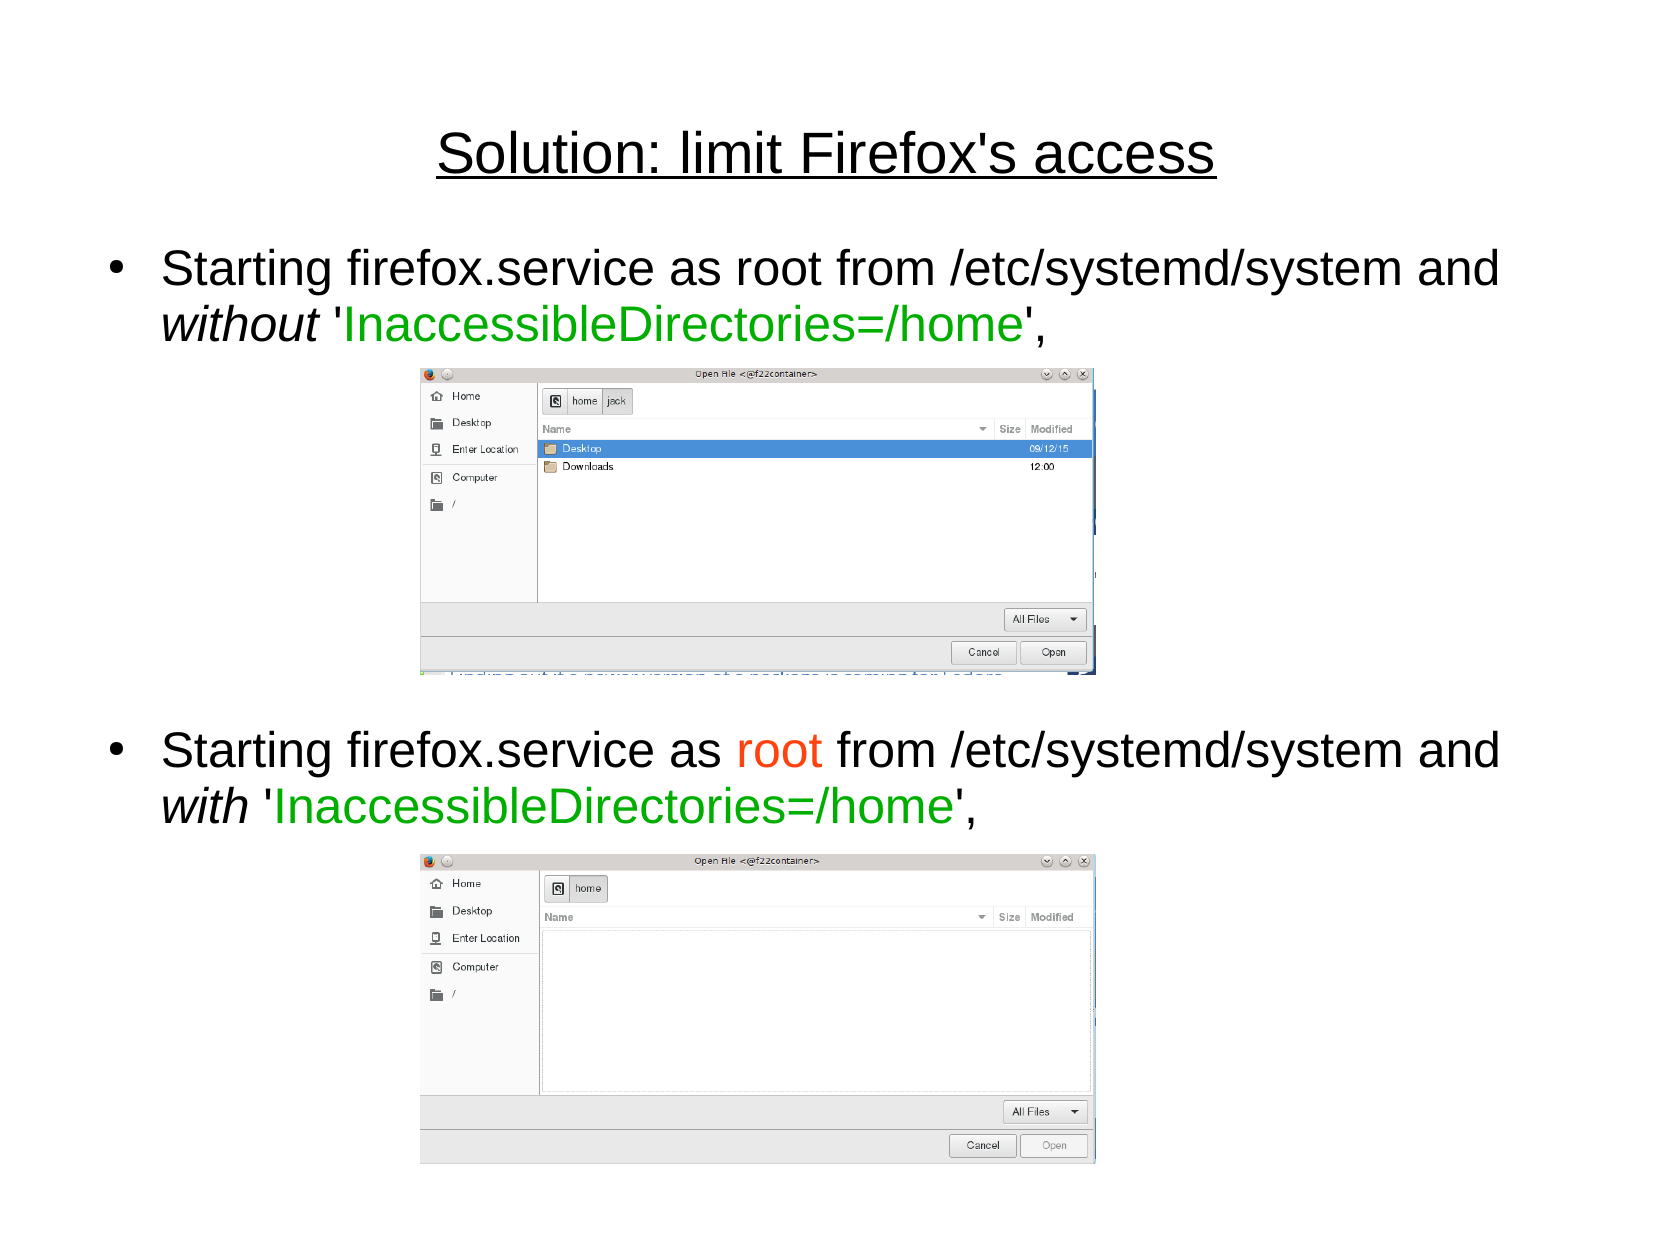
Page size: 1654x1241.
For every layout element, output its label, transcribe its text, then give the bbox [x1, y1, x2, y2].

picture [420, 854, 1096, 1164]
title Solution: limit Firefox's access [82, 49, 1571, 257]
list Starting firefox.service as root from /etc/systemd/system and without 'InaccessibleDirectories=/home', Starting firefox.service as root from /etc/systemd/system and with 'InaccessibleDirectories=/home', [90, 240, 1578, 960]
